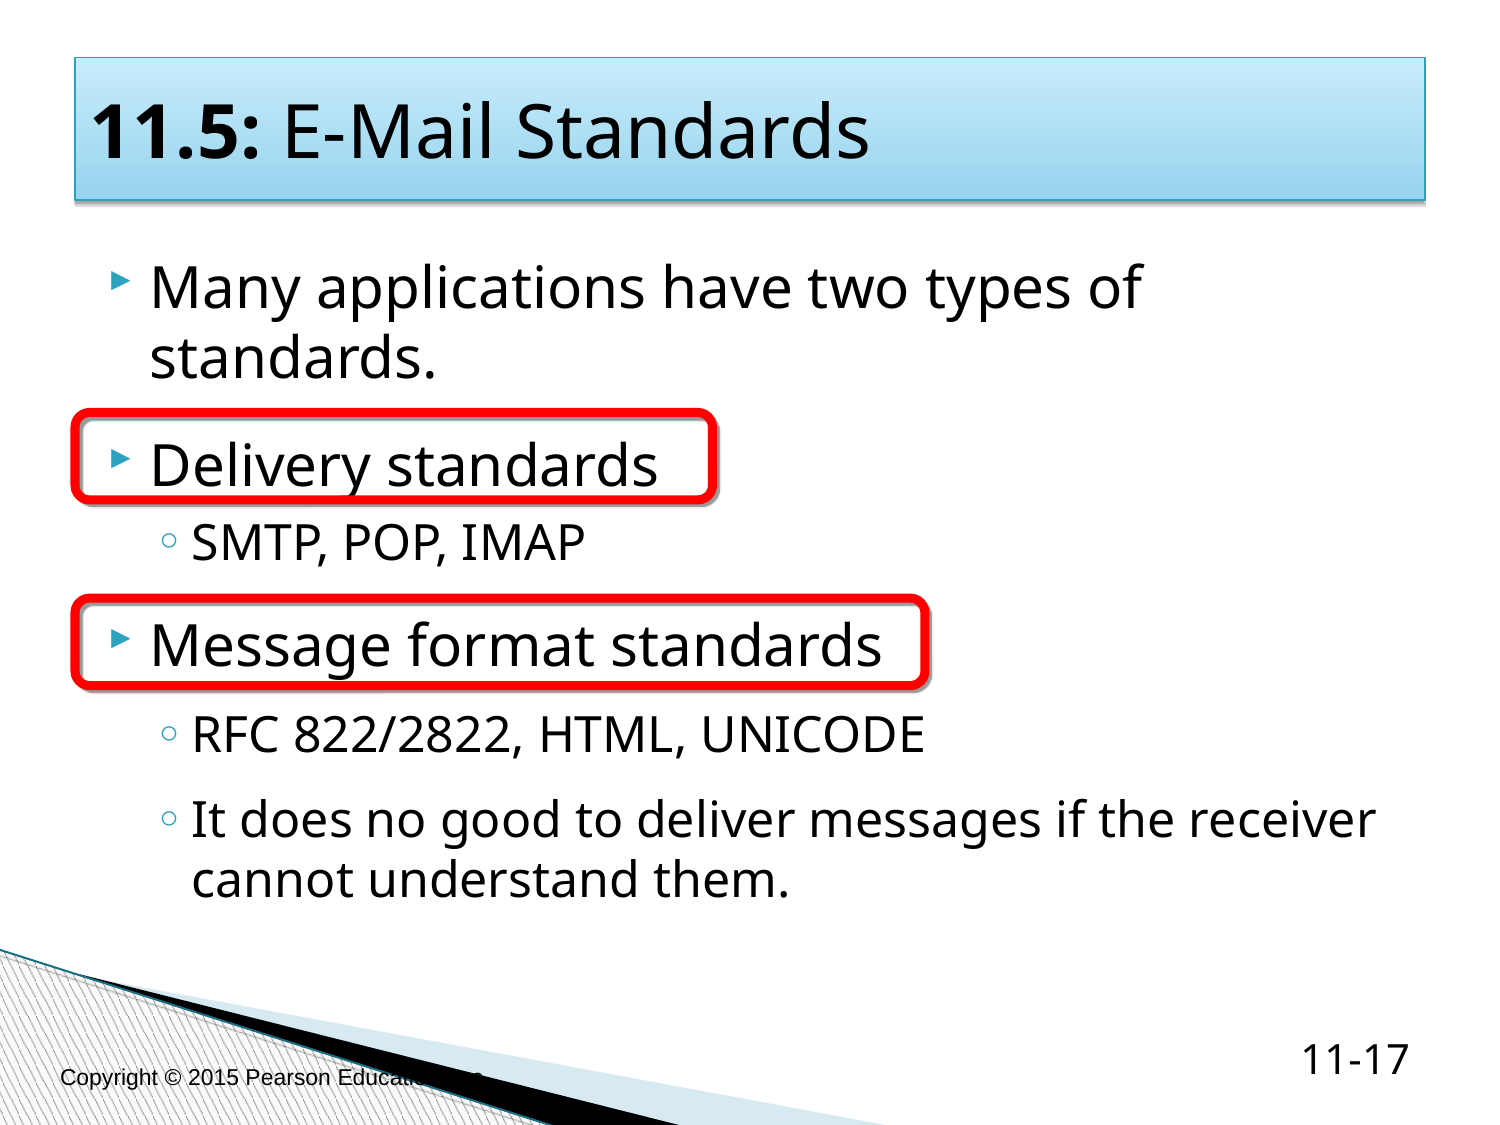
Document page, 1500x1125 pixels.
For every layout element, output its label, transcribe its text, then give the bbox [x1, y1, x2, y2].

footer Copyright © 2015 Pearson Education, Inc. [37, 1050, 513, 1098]
list Many applications have two types of standards. Delivery standards SMTP, POP, IMAP Message format standards RFC 822/2822, HTML, UNICODE It does no good to deliver messages if the receiver cannot understand them. [85, 423, 707, 495]
list Many applications have two types of standards. Delivery standards SMTP, POP, IMAP Message format standards RFC 822/2822, HTML, UNICODE It does no good to deliver messages if the receiver cannot understand them. [85, 608, 920, 681]
title 11.5: E-Mail Standards [75, 57, 1425, 200]
list Many applications have two types of standards. Delivery standards SMTP, POP, IMAP Message format standards RFC 822/2822, HTML, UNICODE It does no good to deliver messages if the receiver cannot understand them. [75, 242, 1425, 986]
slide_number 11-<number> [1212, 1037, 1425, 1098]
picture [0, 952, 543, 1125]
